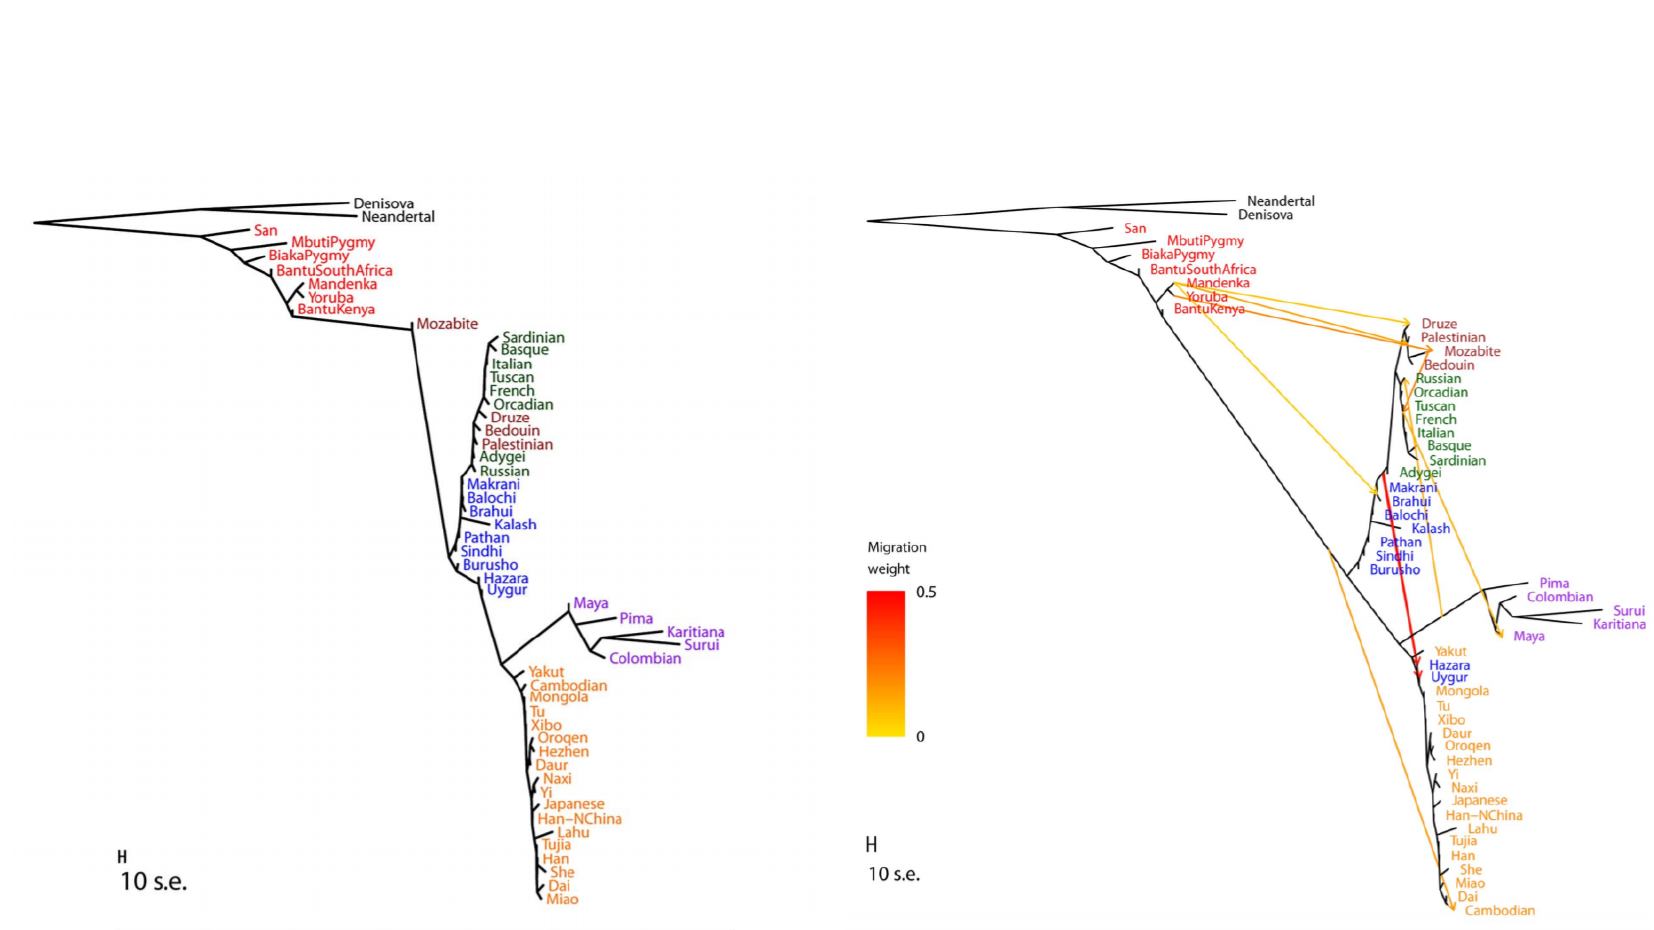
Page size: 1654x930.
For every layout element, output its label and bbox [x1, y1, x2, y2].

picture [842, 153, 1653, 930]
picture [12, 148, 822, 930]
